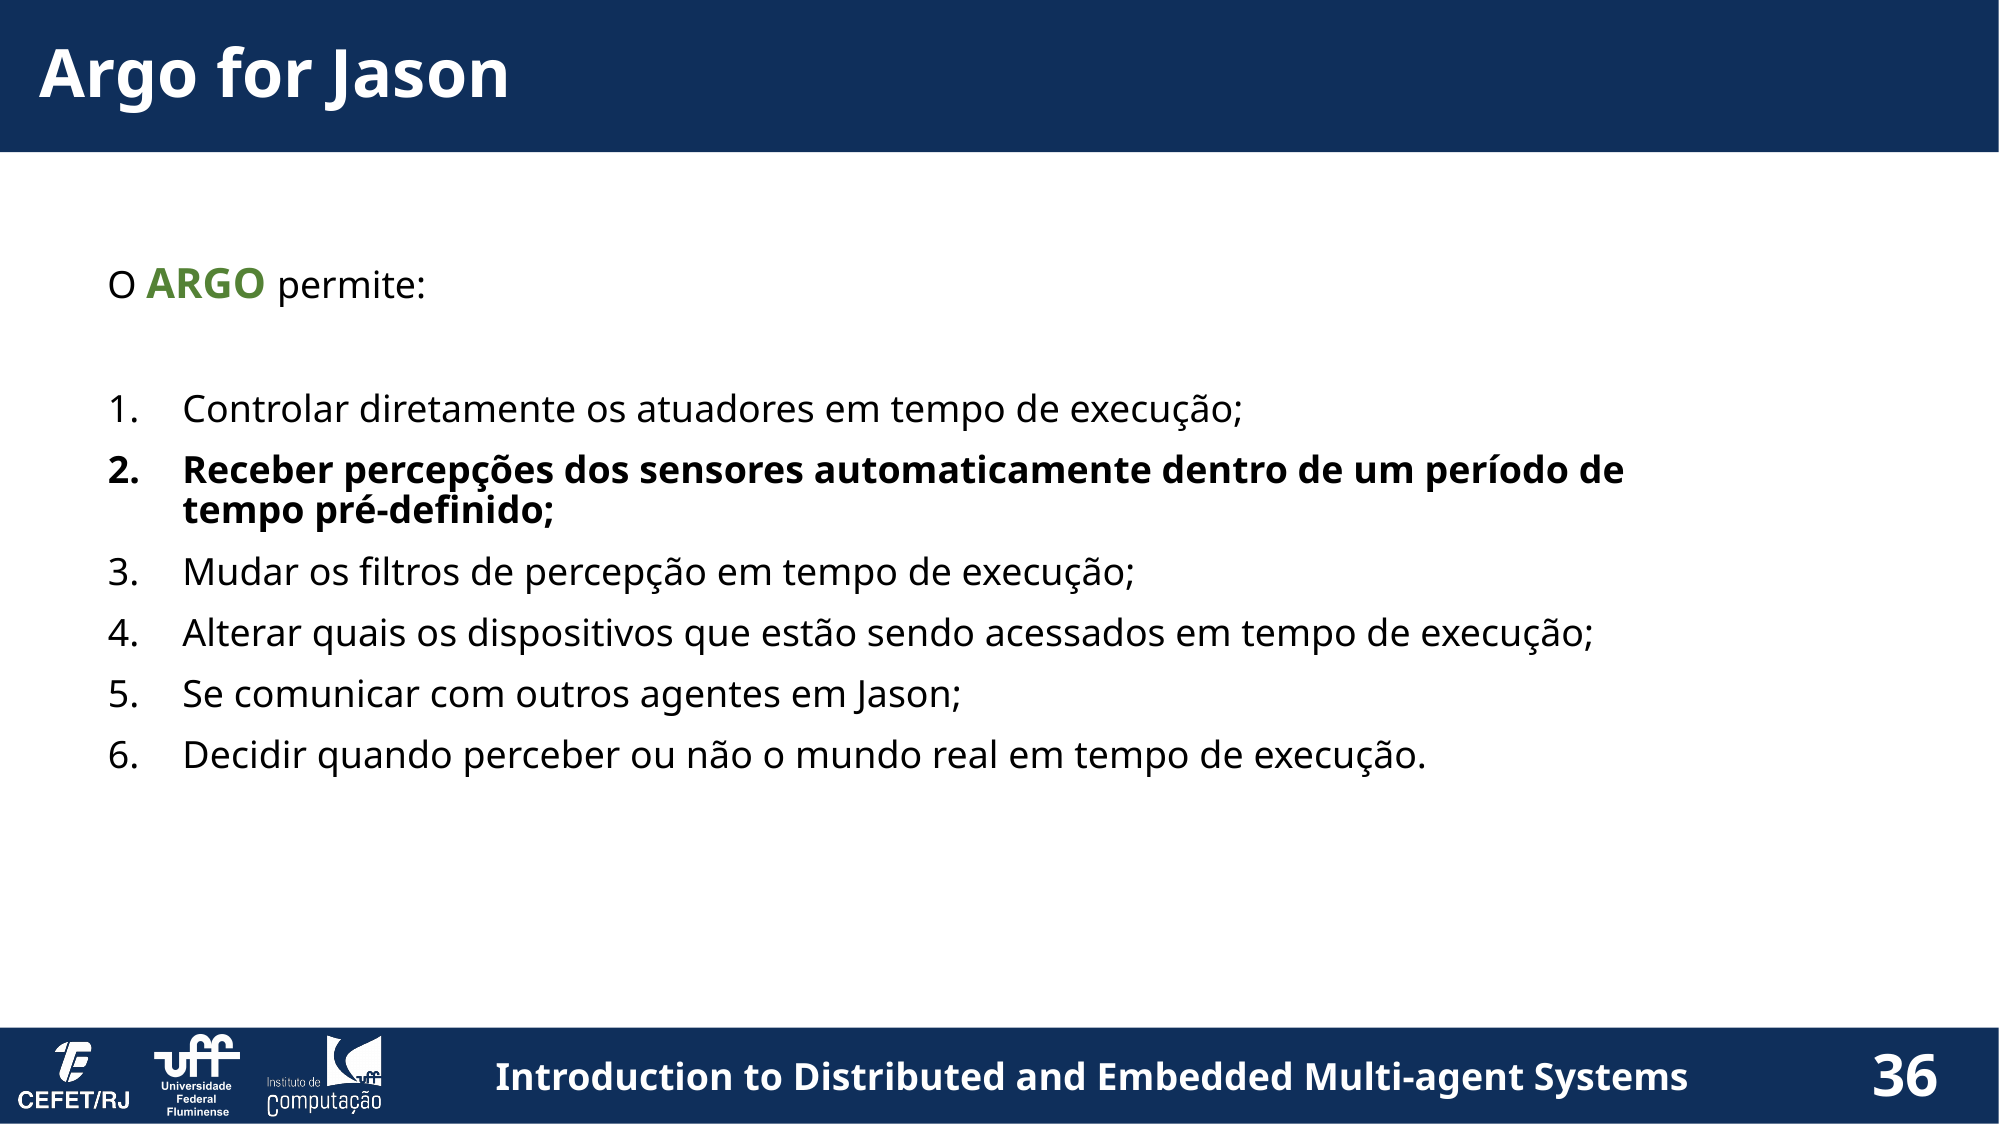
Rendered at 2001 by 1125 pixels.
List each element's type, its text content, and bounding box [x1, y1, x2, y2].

text_box Argo for Jason [25, 23, 1999, 119]
picture [265, 1033, 383, 1117]
picture [153, 1033, 241, 1121]
text_box O ARGO permite: Controlar diretamente os atuadores em tempo de execução; Receber percepções dos sensores automaticamente dentro de um período de tempo pré-definido; Mudar os filtros de percepção em tempo de execução; Alterar quais os dispositivos que estão sendo acessados em tempo de execução; Se comunicar com outros agentes em Jason; Decidir quando perceber ou não o mundo real em tempo de execução. [92, 255, 1739, 1029]
picture [18, 1021, 129, 1125]
